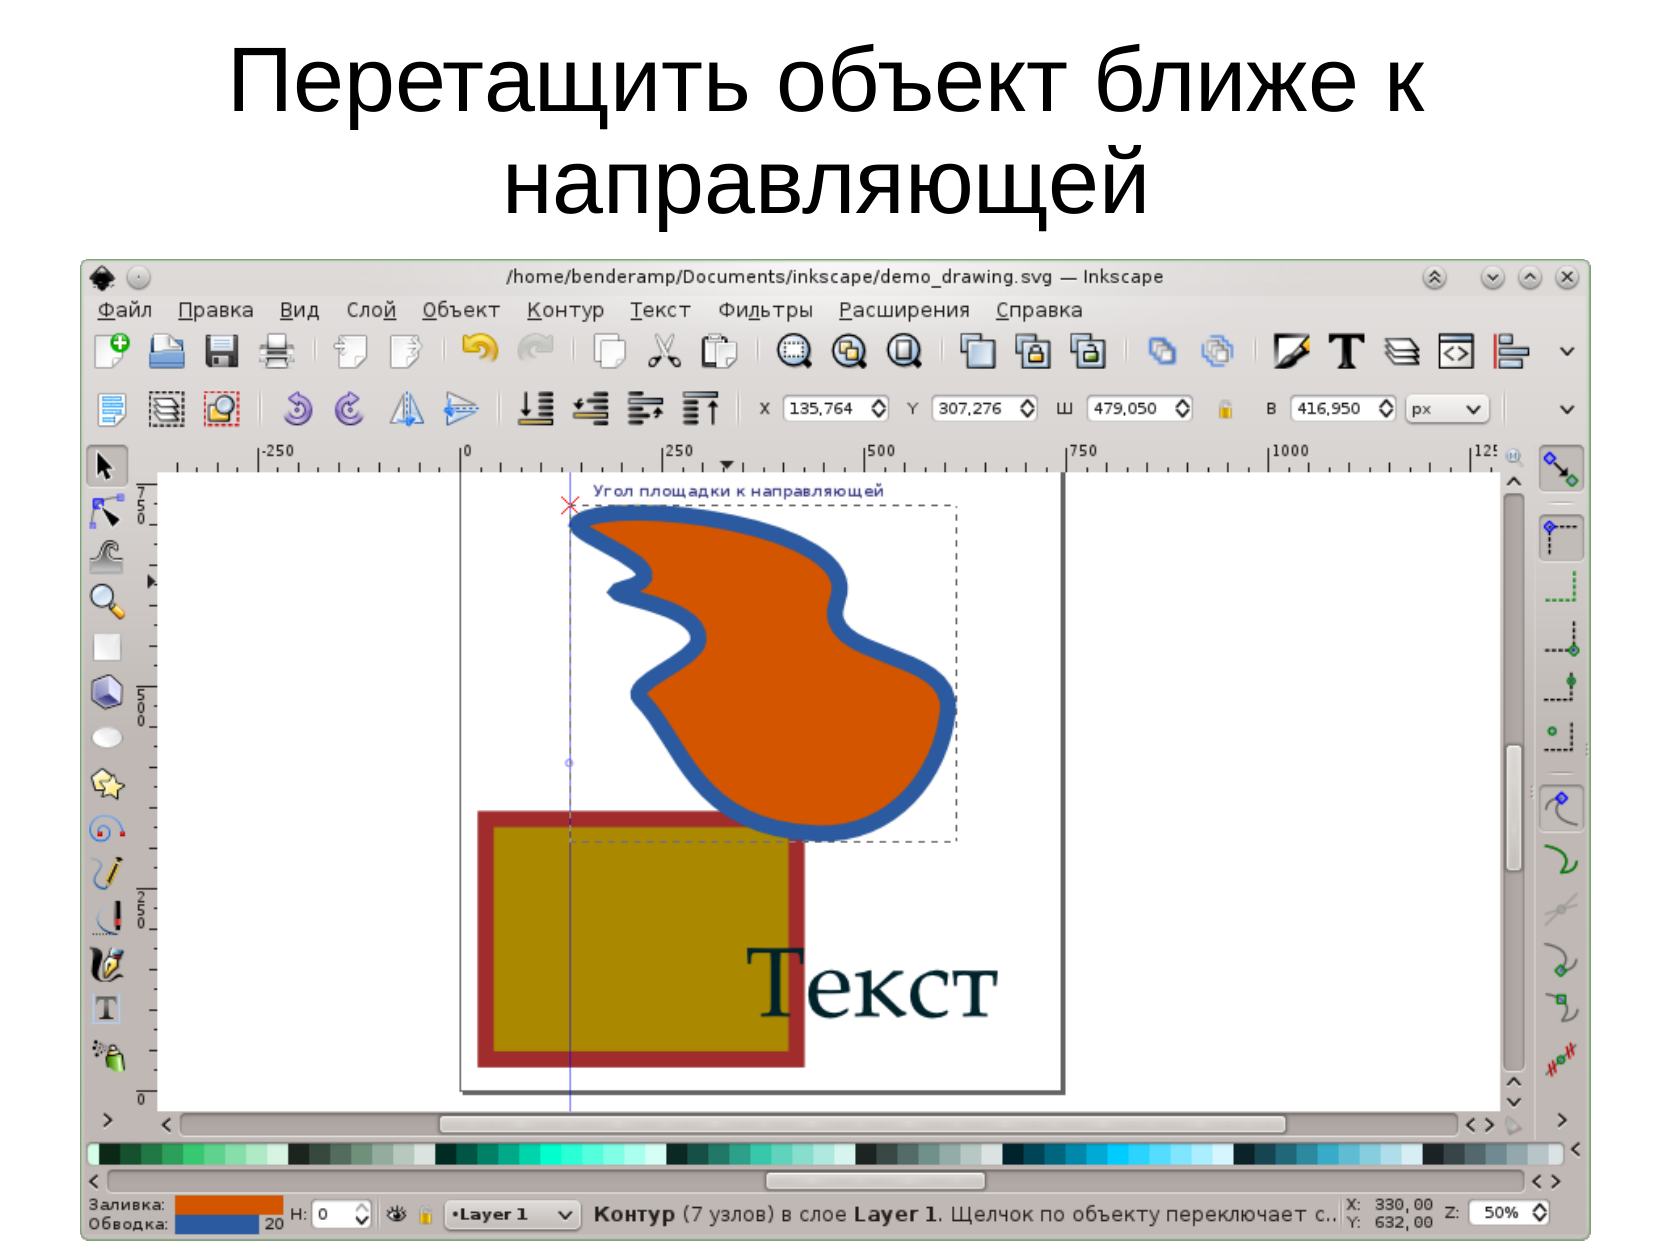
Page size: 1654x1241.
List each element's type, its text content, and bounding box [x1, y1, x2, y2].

title Перетащить объект ближе к направляющей [82, 28, 1571, 234]
picture [80, 259, 1591, 1241]
